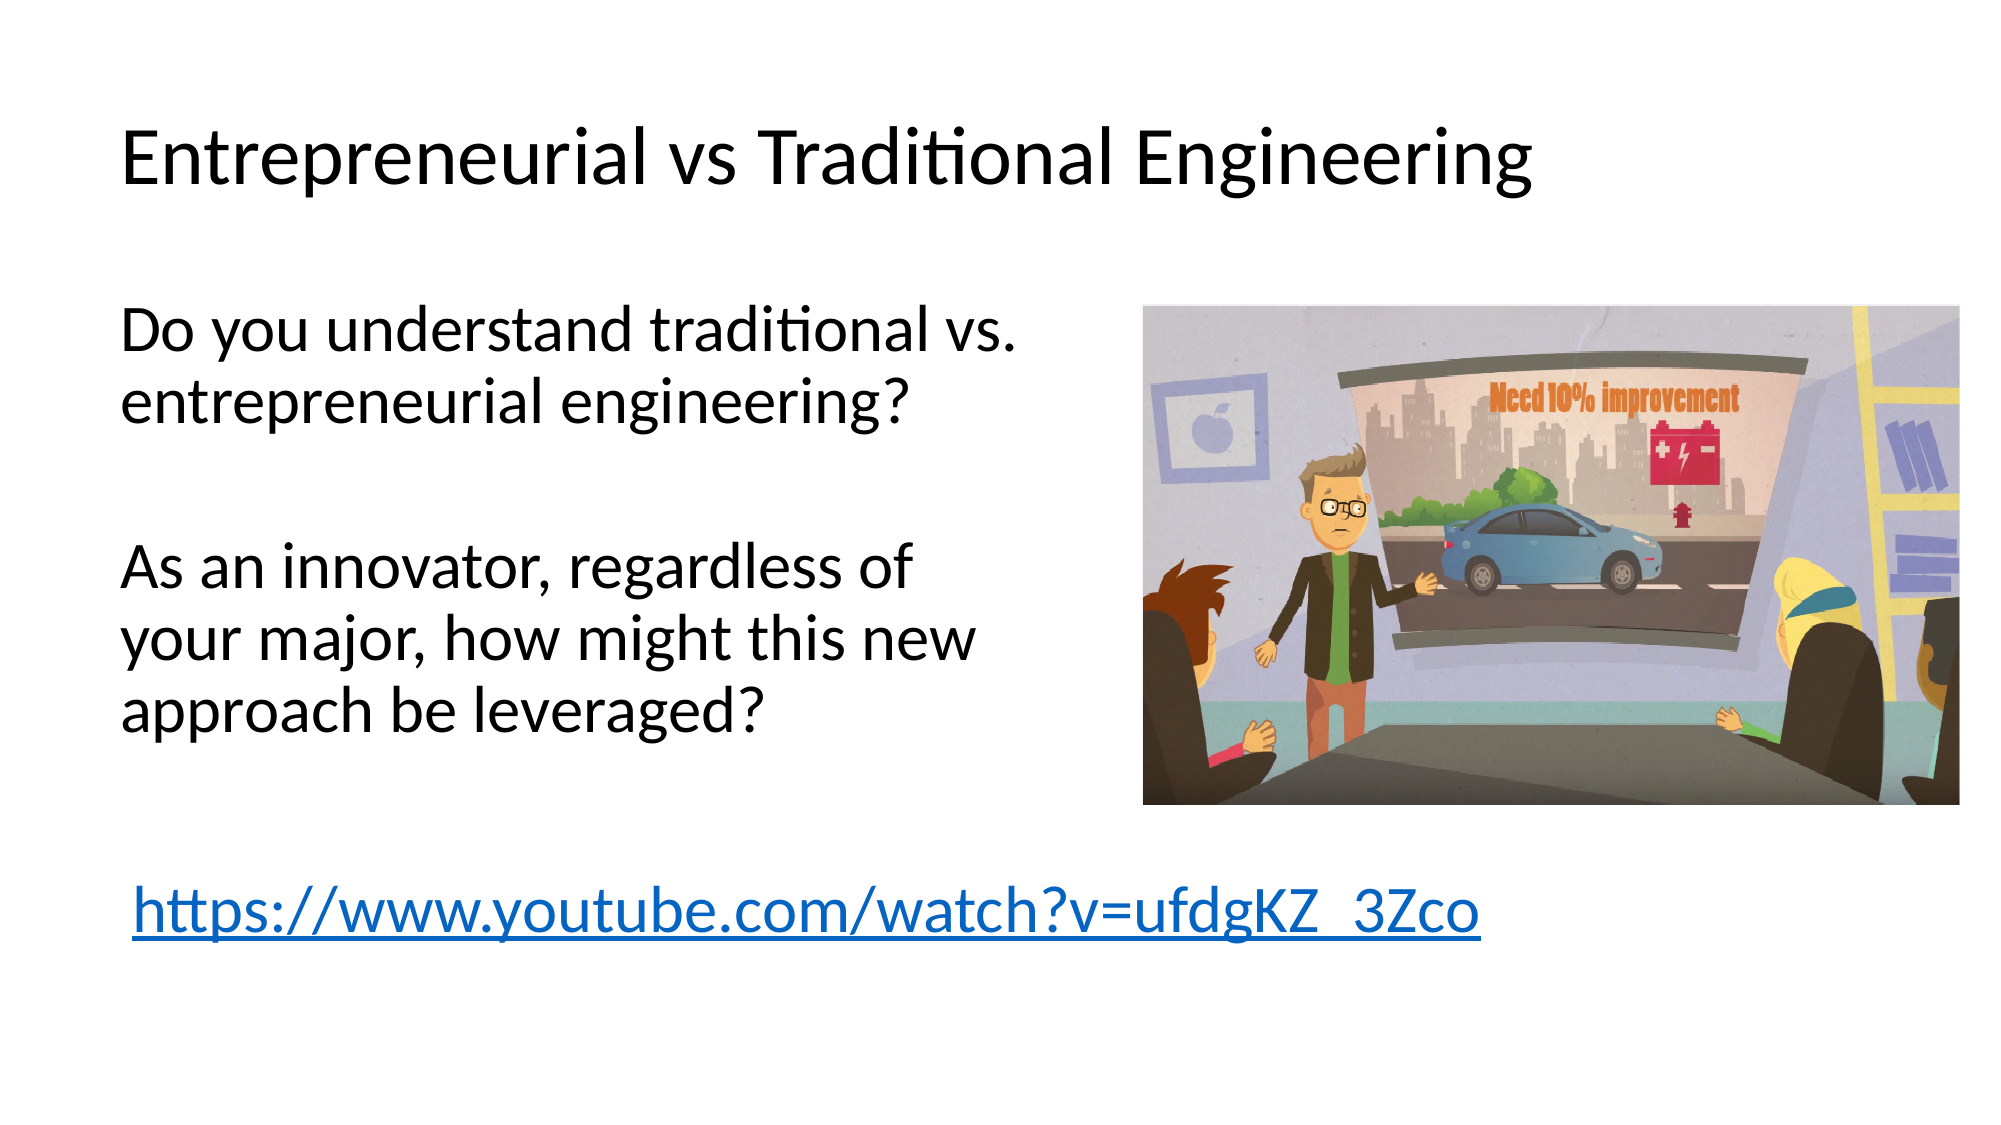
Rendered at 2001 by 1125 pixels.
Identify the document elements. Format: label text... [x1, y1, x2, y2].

title Entrepreneurial vs Traditional Engineering [99, 45, 1900, 223]
picture [1142, 304, 1960, 805]
list Do you understand traditional vs. entrepreneurial engineering? As an innovator, regardless of your major, how might this new approach be leveraged? [99, 274, 1060, 834]
list https://www.youtube.com/watch?v=ufdgKZ_3Zco [112, 854, 2000, 1057]
